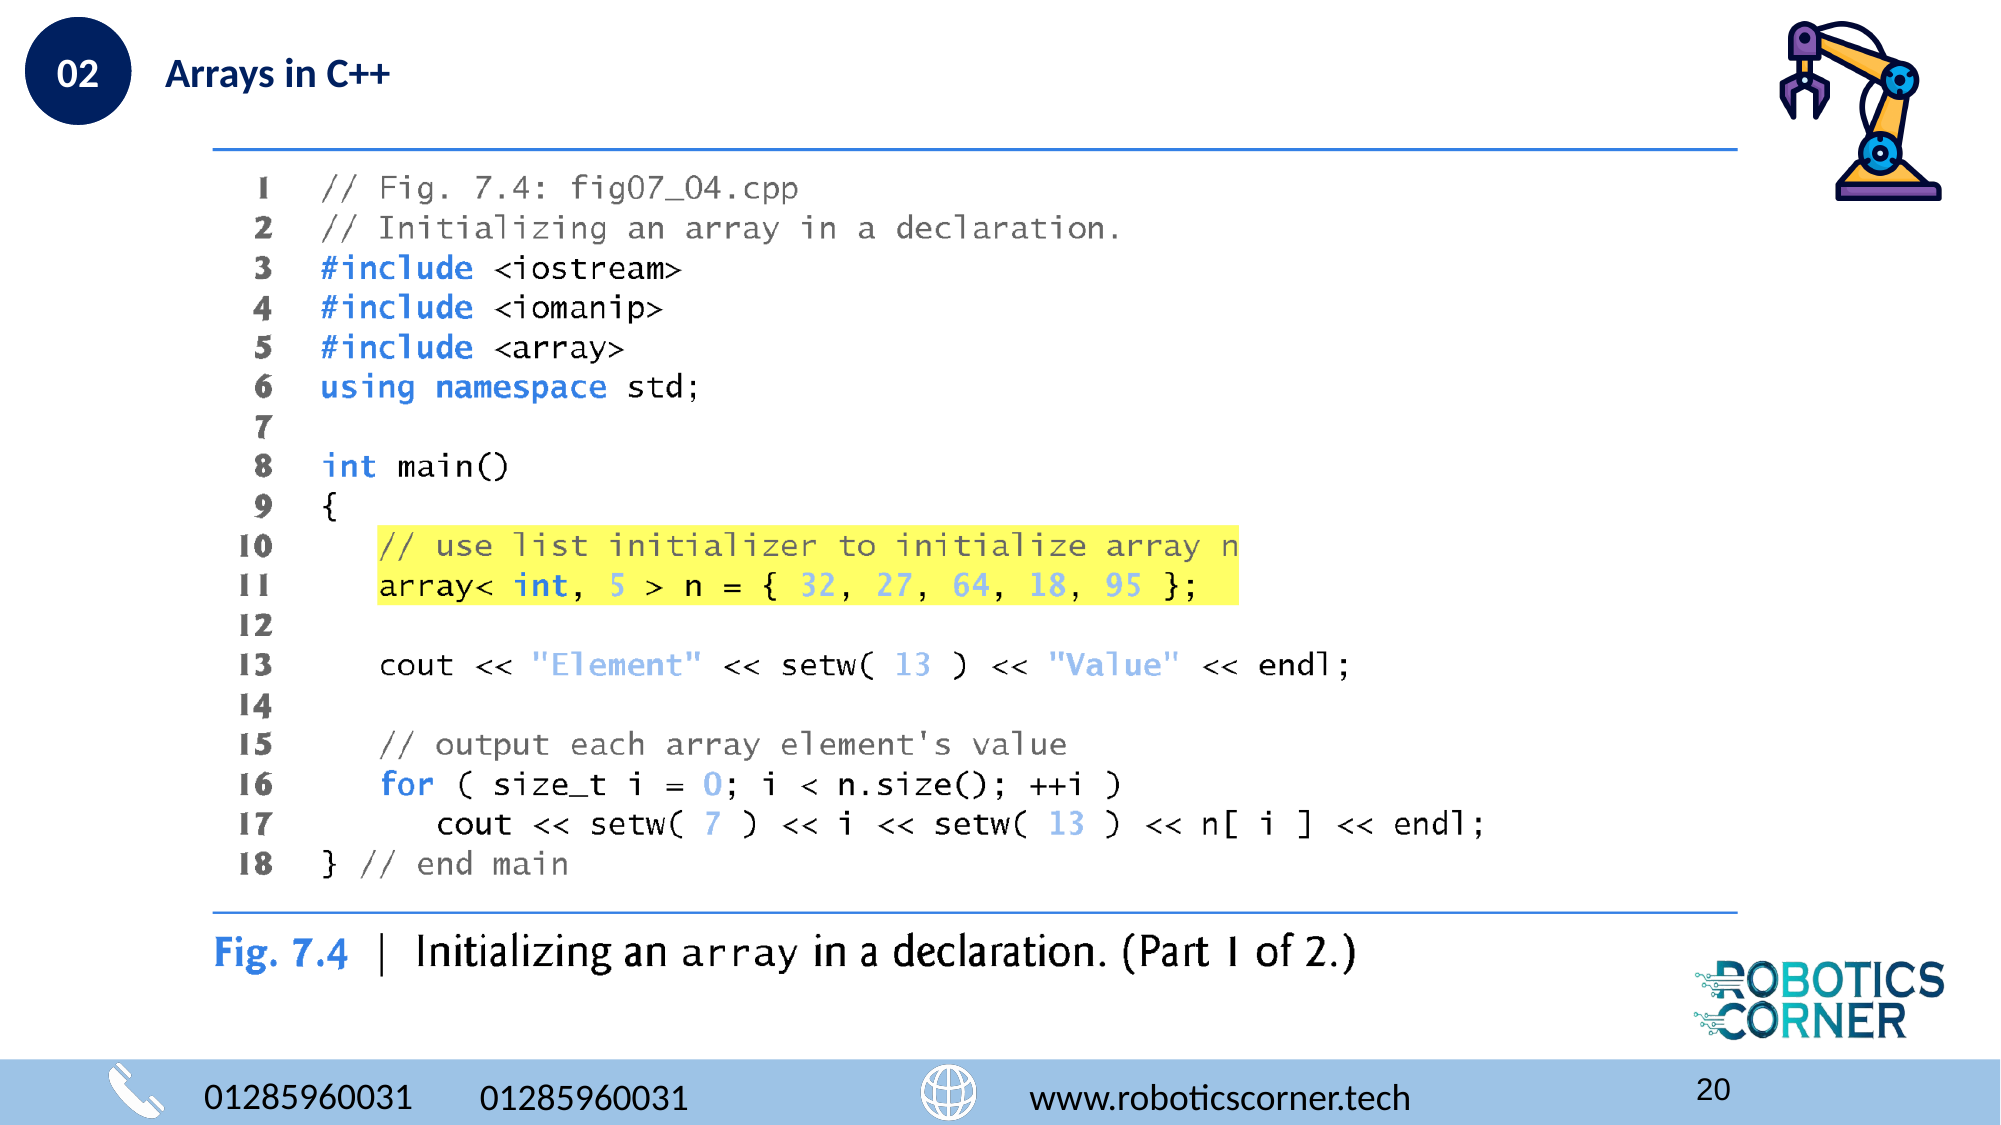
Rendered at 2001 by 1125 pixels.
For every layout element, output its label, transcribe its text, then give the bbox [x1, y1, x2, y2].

picture [1771, 21, 1950, 201]
picture [915, 1059, 981, 1125]
picture [212, 148, 1953, 1125]
text_box Arrays in C++ [150, 38, 622, 103]
text_box <number> [1681, 1065, 1861, 1115]
picture [103, 1057, 170, 1124]
text_box 02 [22, 14, 134, 128]
